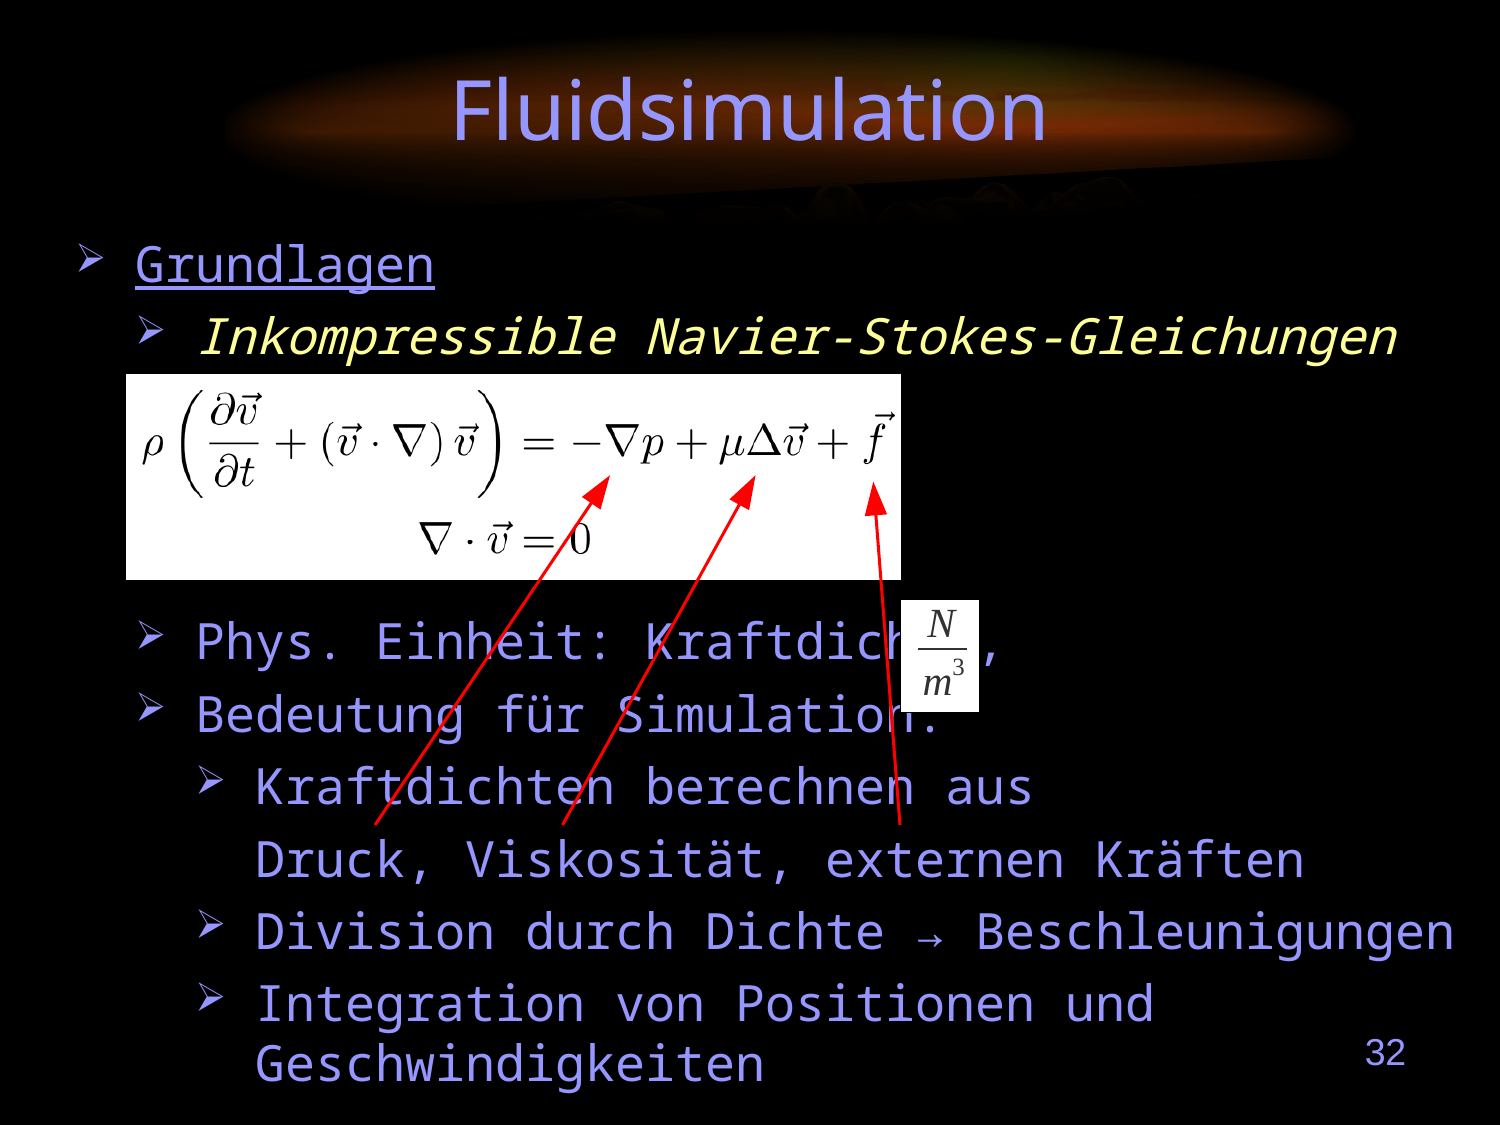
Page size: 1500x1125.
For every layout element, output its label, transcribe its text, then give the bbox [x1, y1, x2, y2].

chart [910, 600, 976, 704]
text_box Grundlagen Inkompressible Navier-Stokes-Gleichungen Phys. Einheit: Kraftdichte, Bedeutung für Simulation: Kraftdichten berechnen aus Druck, Viskosität, externen Kräften Division durch Dichte → Beschleunigungen Integration von Positionen und Geschwindigkeiten [0, 224, 1471, 1088]
picture [126, 374, 901, 580]
text_box [112, 0, 1463, 224]
text_box [900, 599, 980, 713]
text_box Fluidsimulation [75, 0, 1426, 216]
